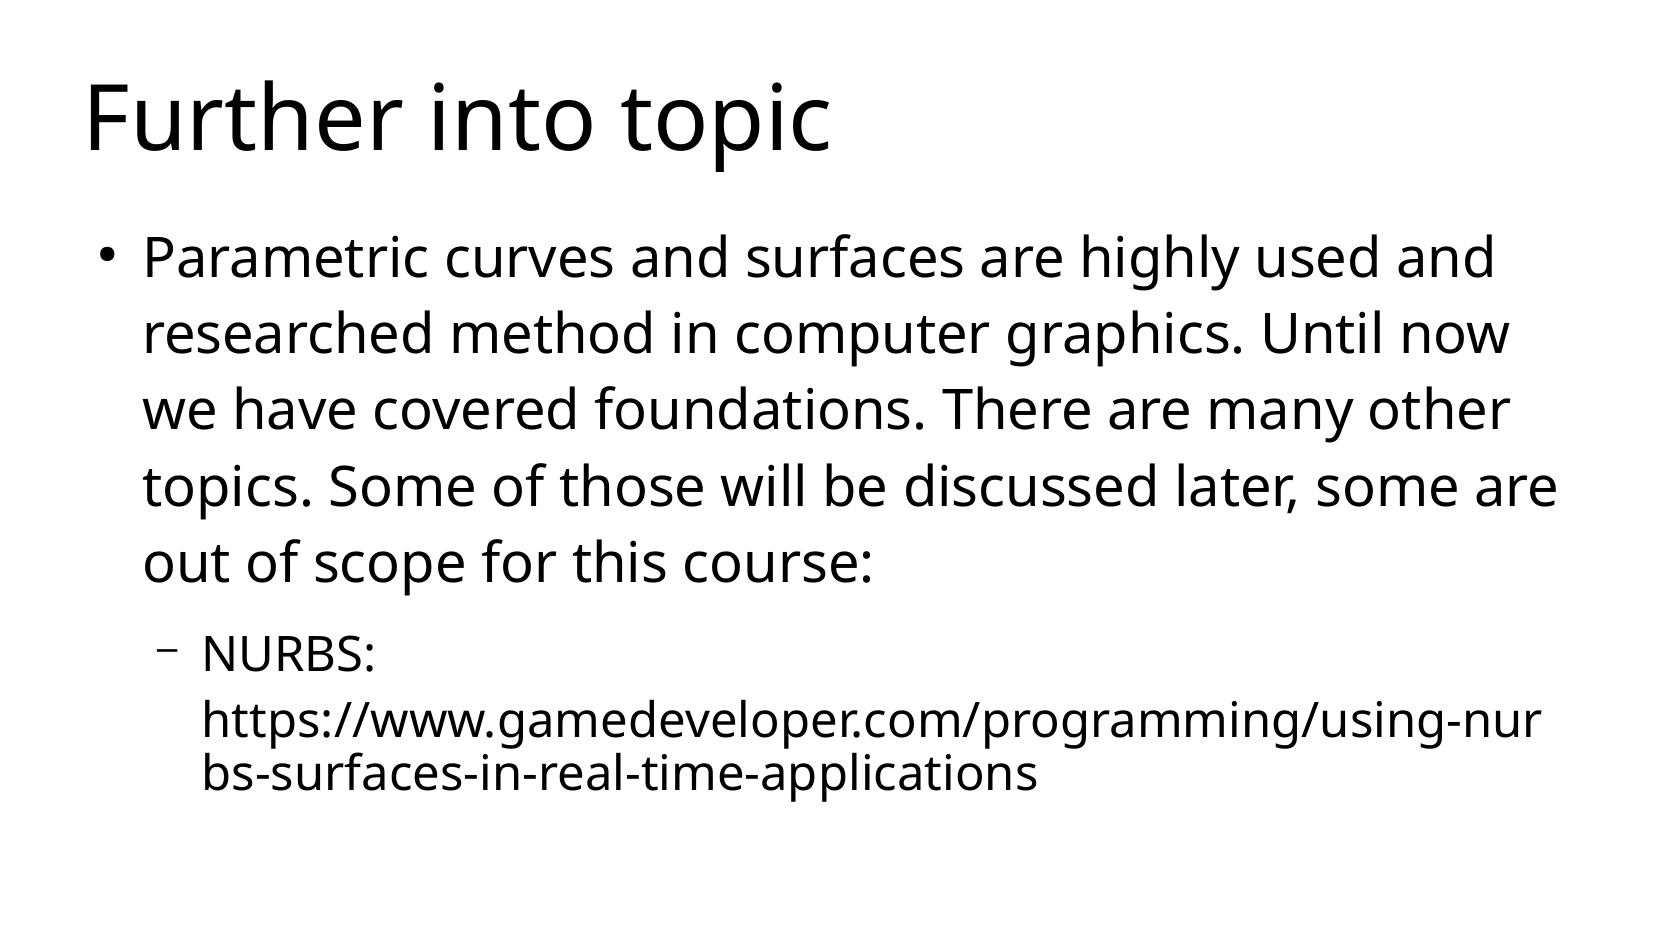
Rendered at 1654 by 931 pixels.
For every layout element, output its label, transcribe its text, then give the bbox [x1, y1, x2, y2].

title Further into topic [82, 37, 1571, 193]
list Parametric curves and surfaces are highly used and researched method in computer graphics. Until now we have covered foundations. There are many other topics. Some of those will be discussed later, some are out of scope for this course: NURBS: https://www.gamedeveloper.com/programming/using-nurbs-surfaces-in-real-time-applications [82, 217, 1571, 758]
